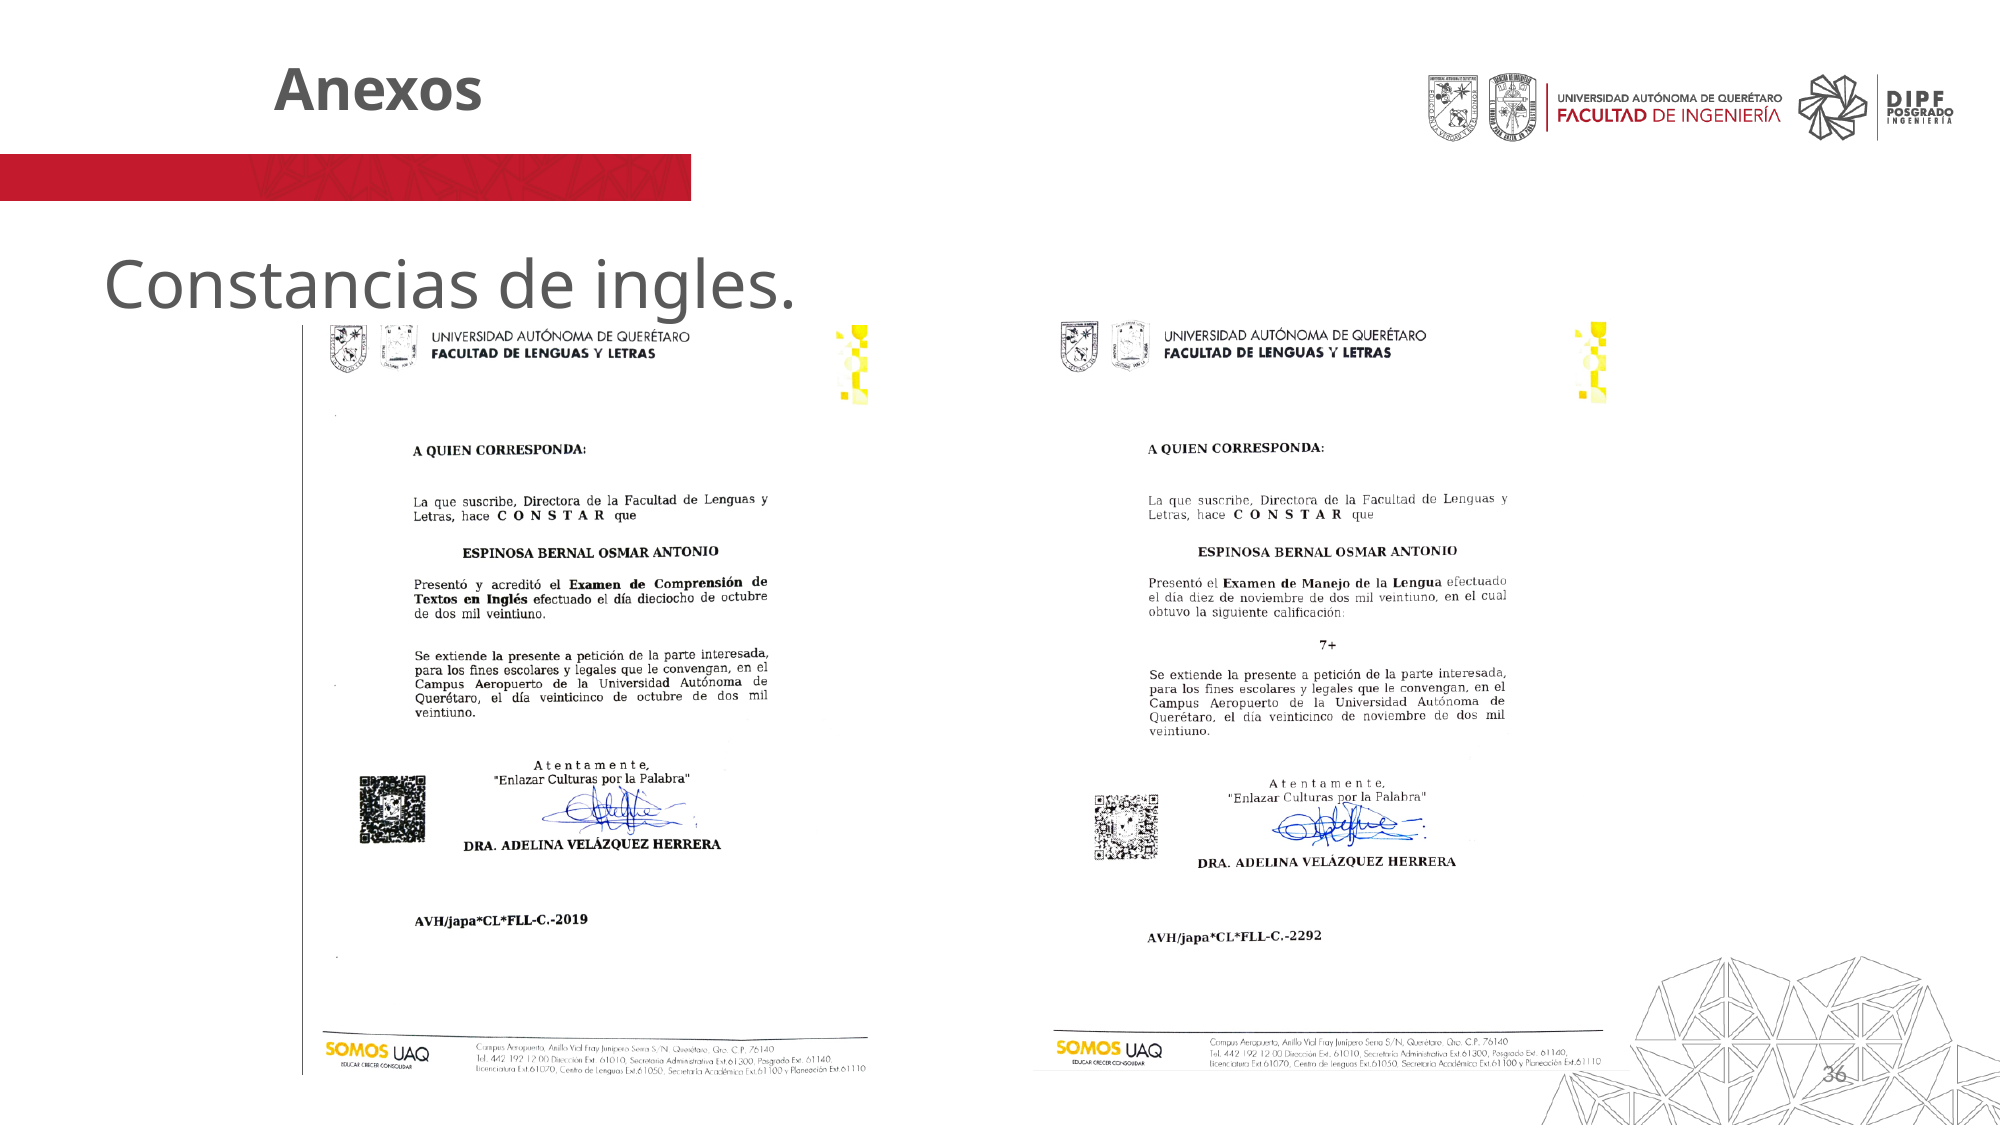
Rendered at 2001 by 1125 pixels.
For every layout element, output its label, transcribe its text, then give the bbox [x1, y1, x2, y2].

picture [1422, 66, 1959, 160]
text_box Anexos [66, 14, 692, 154]
picture [0, 154, 692, 201]
picture [302, 325, 896, 1075]
text_box Constancias de ingles. [88, 236, 1979, 401]
picture [1033, 313, 2000, 1125]
